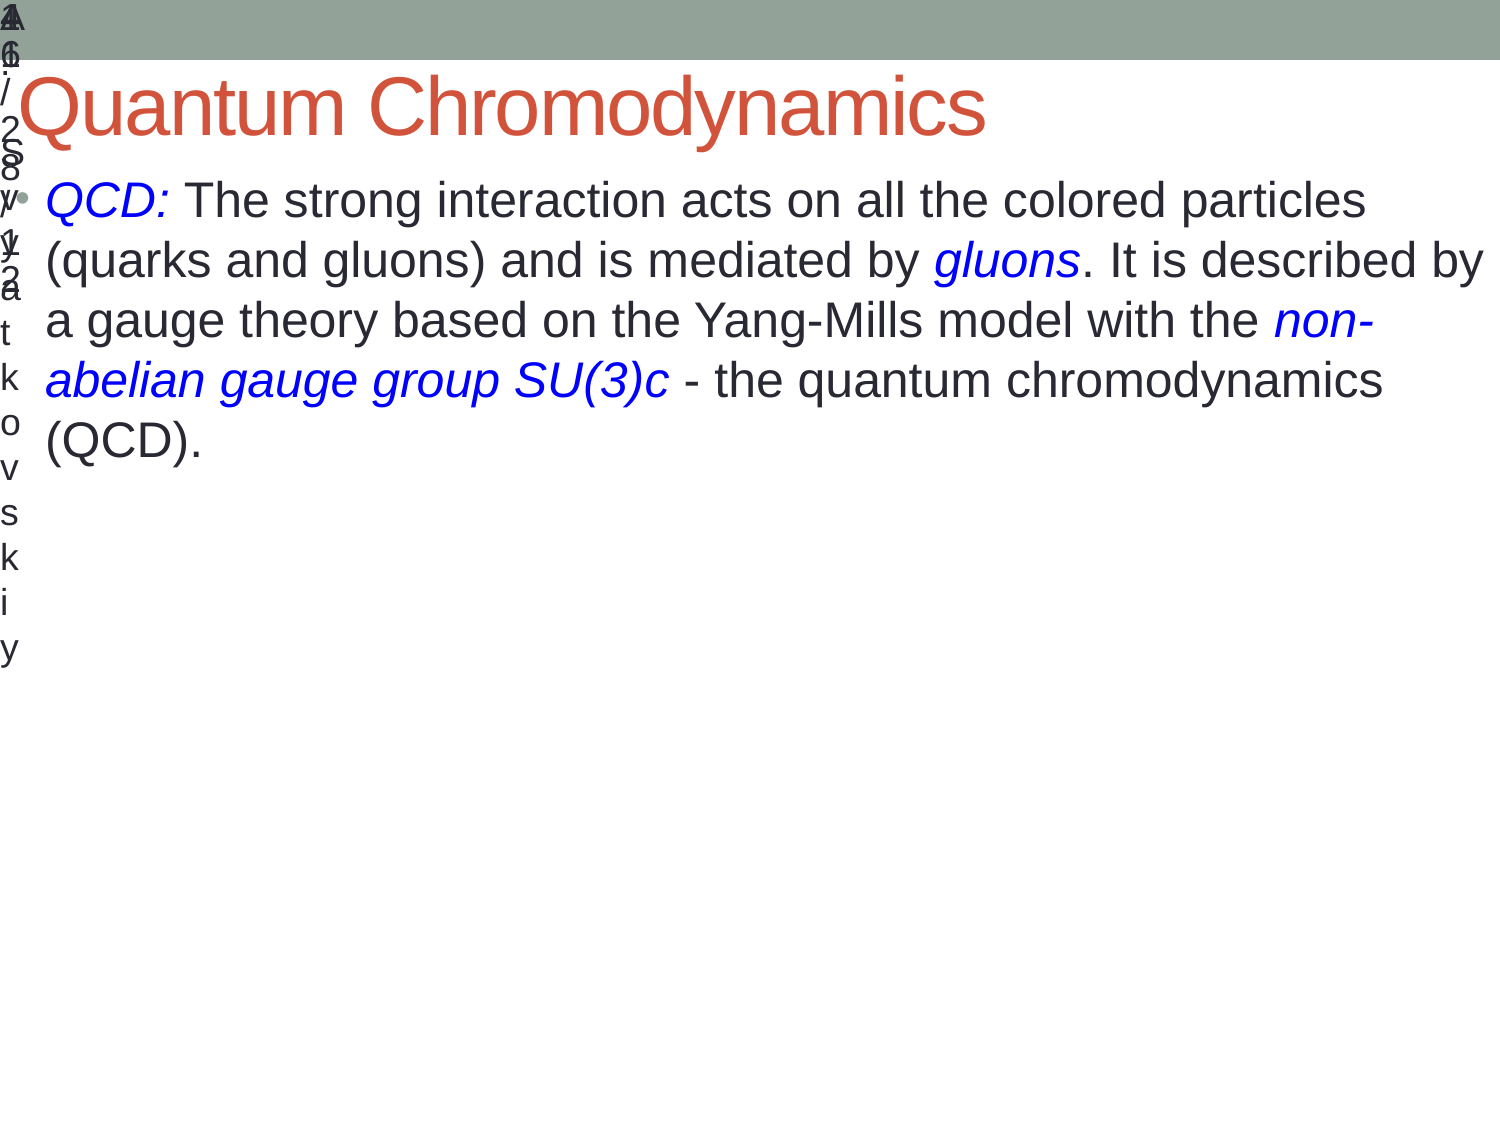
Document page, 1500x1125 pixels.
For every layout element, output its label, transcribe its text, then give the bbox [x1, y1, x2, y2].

list QCD: The strong interaction acts on all the colored particles (quarks and gluons) and is mediated by gluons. It is described by a gauge theory based on the Yang-Mills model with the non-abelian gauge group SU(3)c - the quantum chromodynamics (QCD). [0, 160, 1500, 1125]
title Quantum Chromodynamics [3, 20, 1353, 160]
